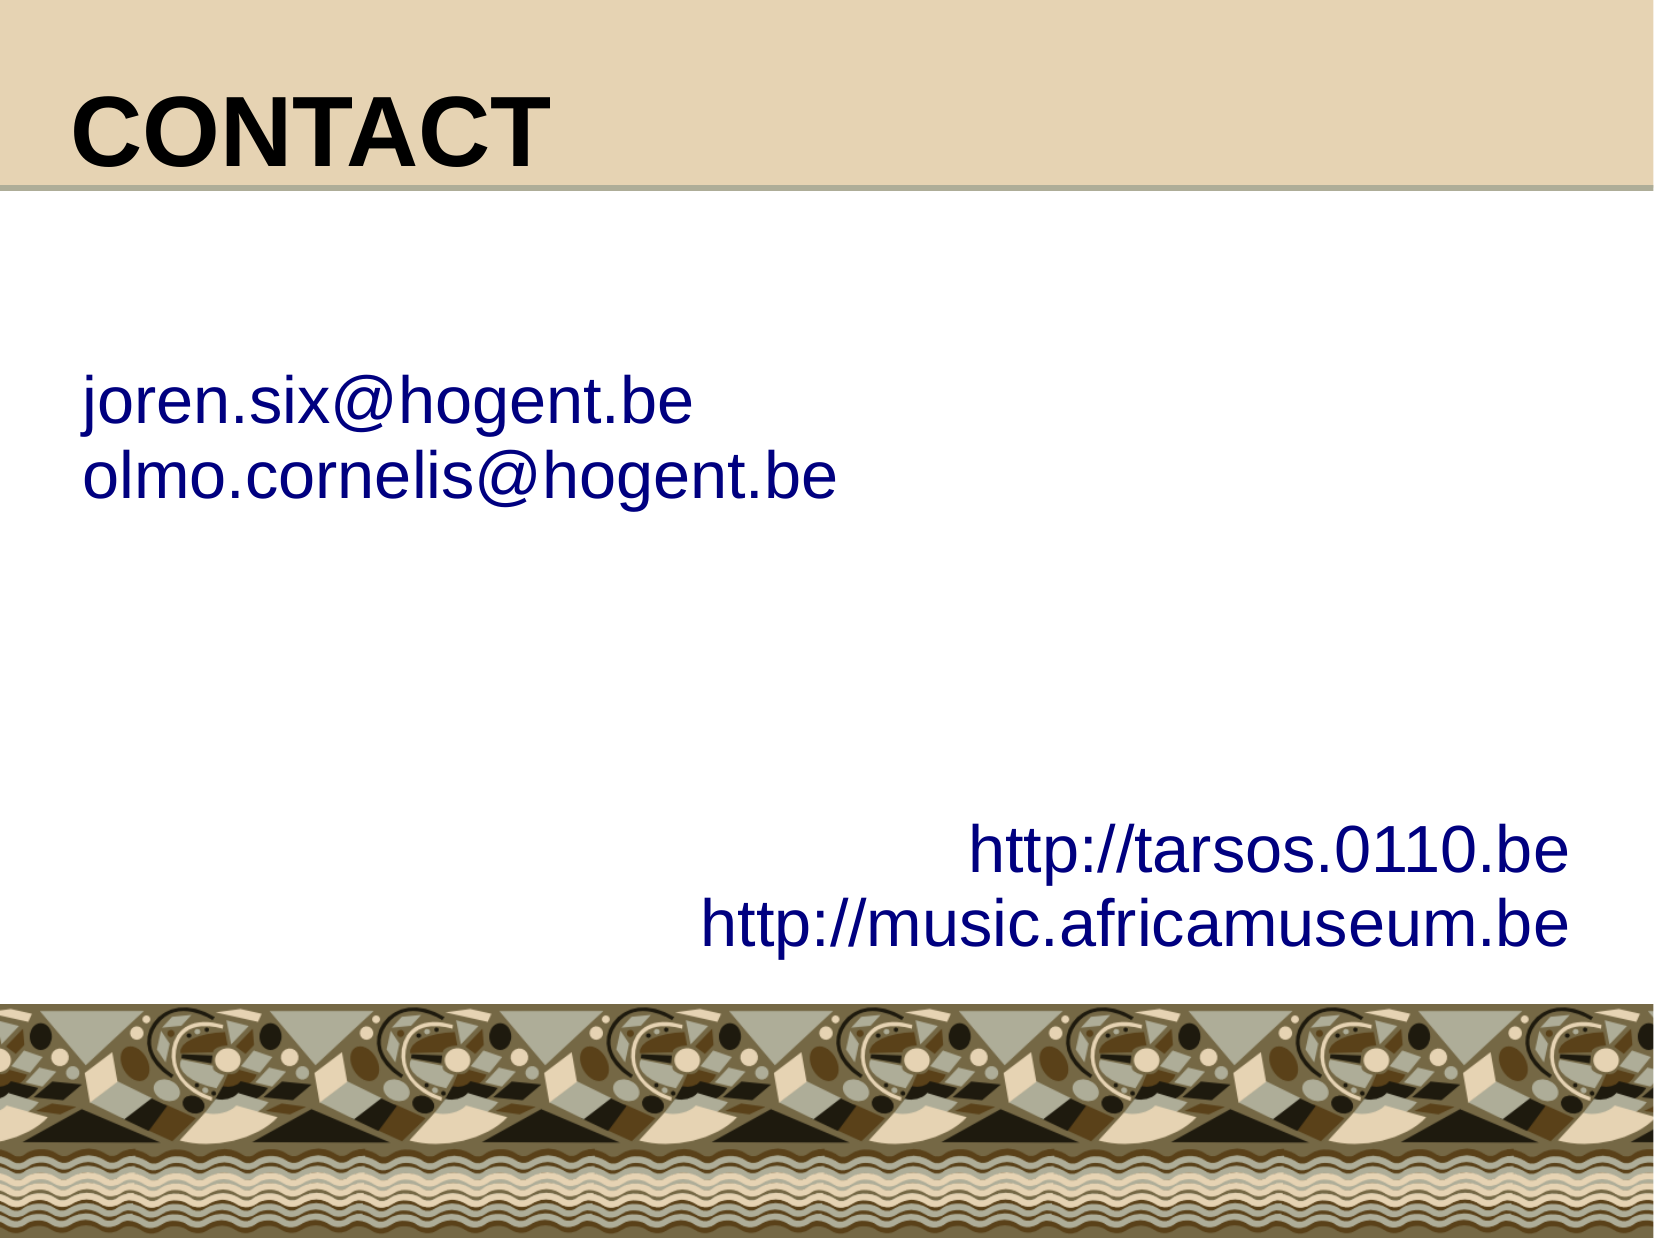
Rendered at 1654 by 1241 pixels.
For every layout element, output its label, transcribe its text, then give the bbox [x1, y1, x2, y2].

subtitle joren.six@hogent.be olmo.cornelis@hogent.be http://tarsos.0110.be http://music.africamuseum.be [82, 297, 1571, 1004]
picture [0, 1004, 1654, 1238]
title CONTACT [0, 0, 1654, 188]
